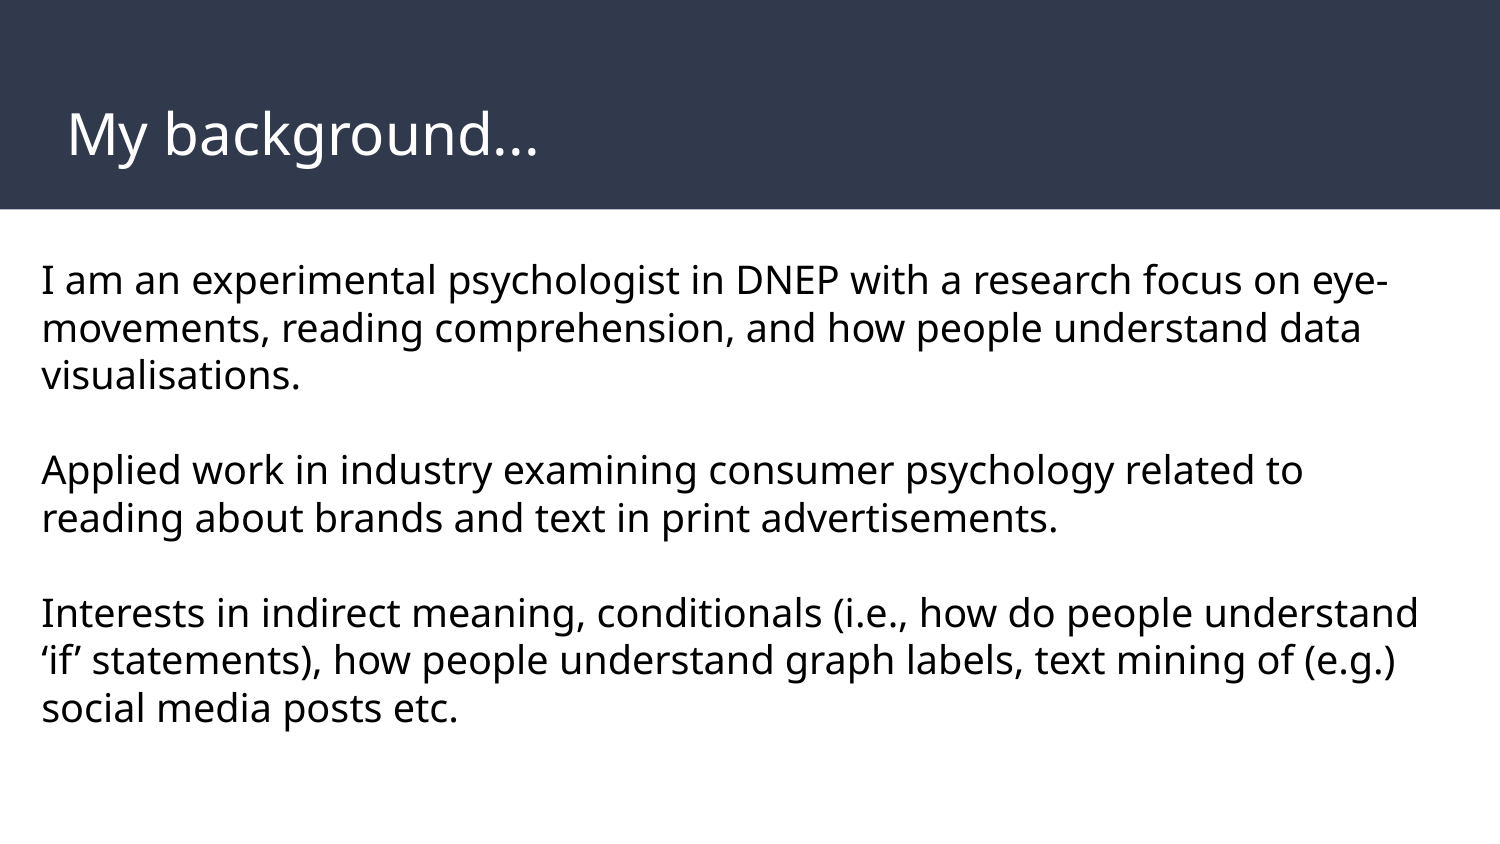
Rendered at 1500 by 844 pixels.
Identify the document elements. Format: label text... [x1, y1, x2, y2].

text_box I am an experimental psychologist in DNEP with a research focus on eye-movements, reading comprehension, and how people understand data visualisations. Applied work in industry examining consumer psychology related to reading about brands and text in print advertisements. Interests in indirect meaning, conditionals (i.e., how do people understand ‘if’ statements), how people understand graph labels, text mining of (e.g.) social media posts etc. [26, 240, 1466, 822]
title My background... [51, 82, 1449, 185]
